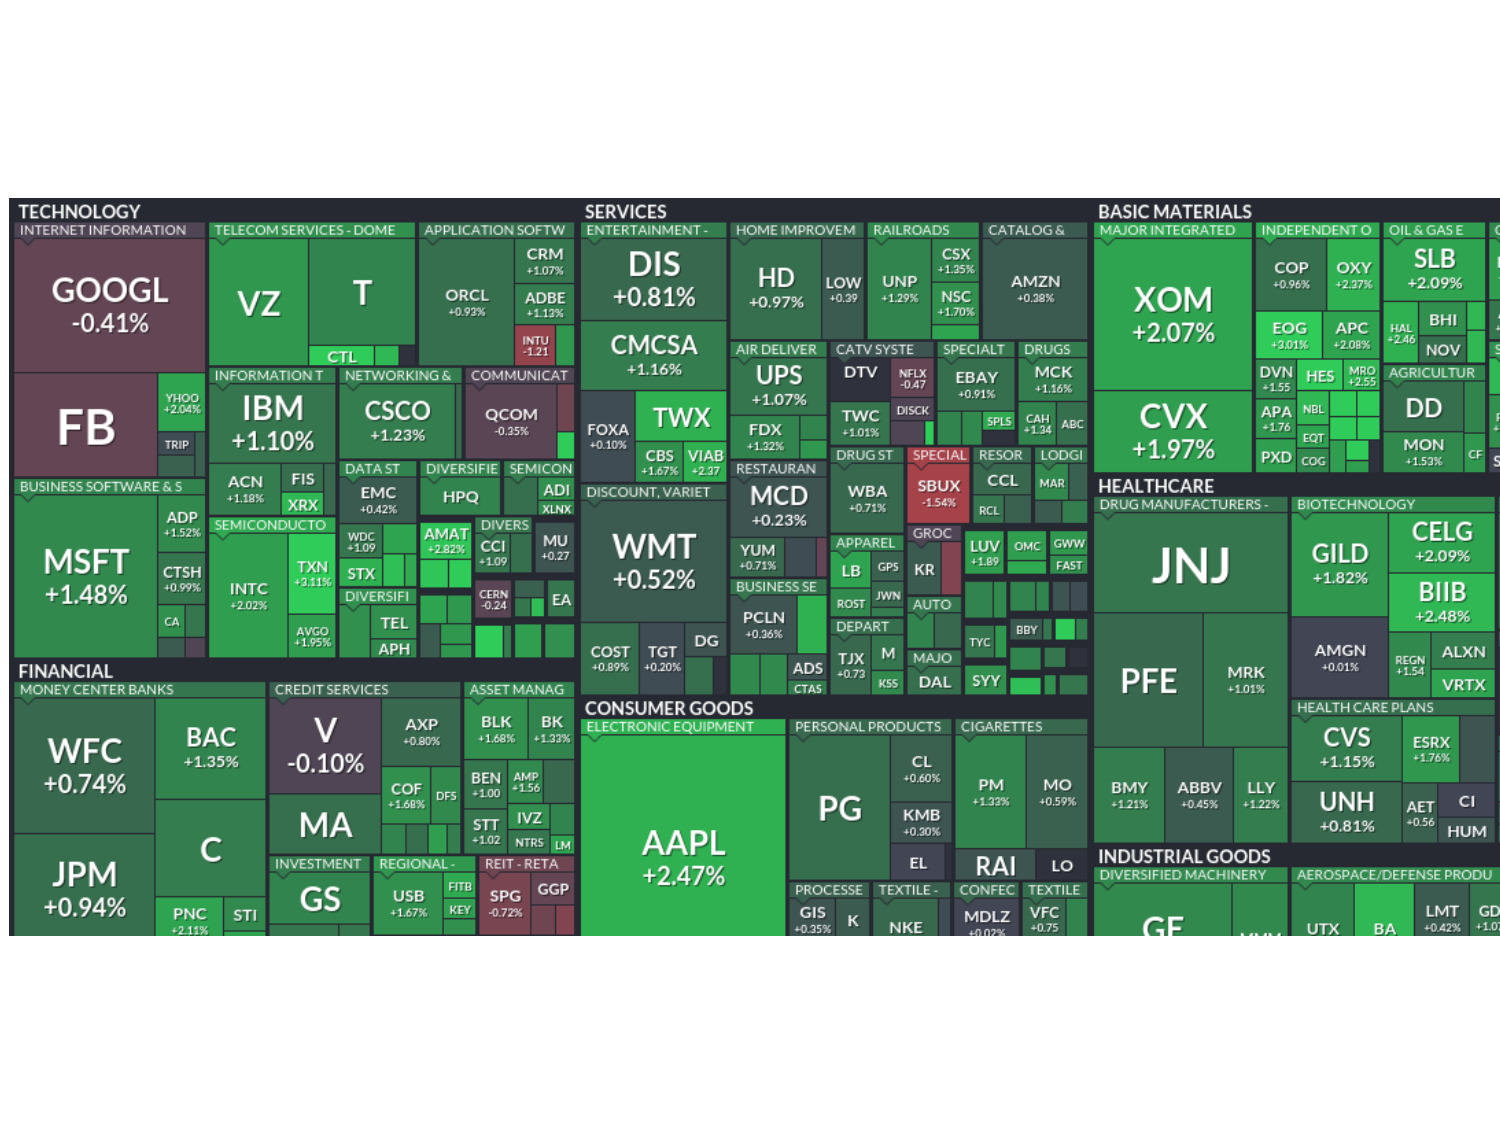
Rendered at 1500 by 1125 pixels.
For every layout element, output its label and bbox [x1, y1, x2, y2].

picture [9, 198, 1500, 936]
